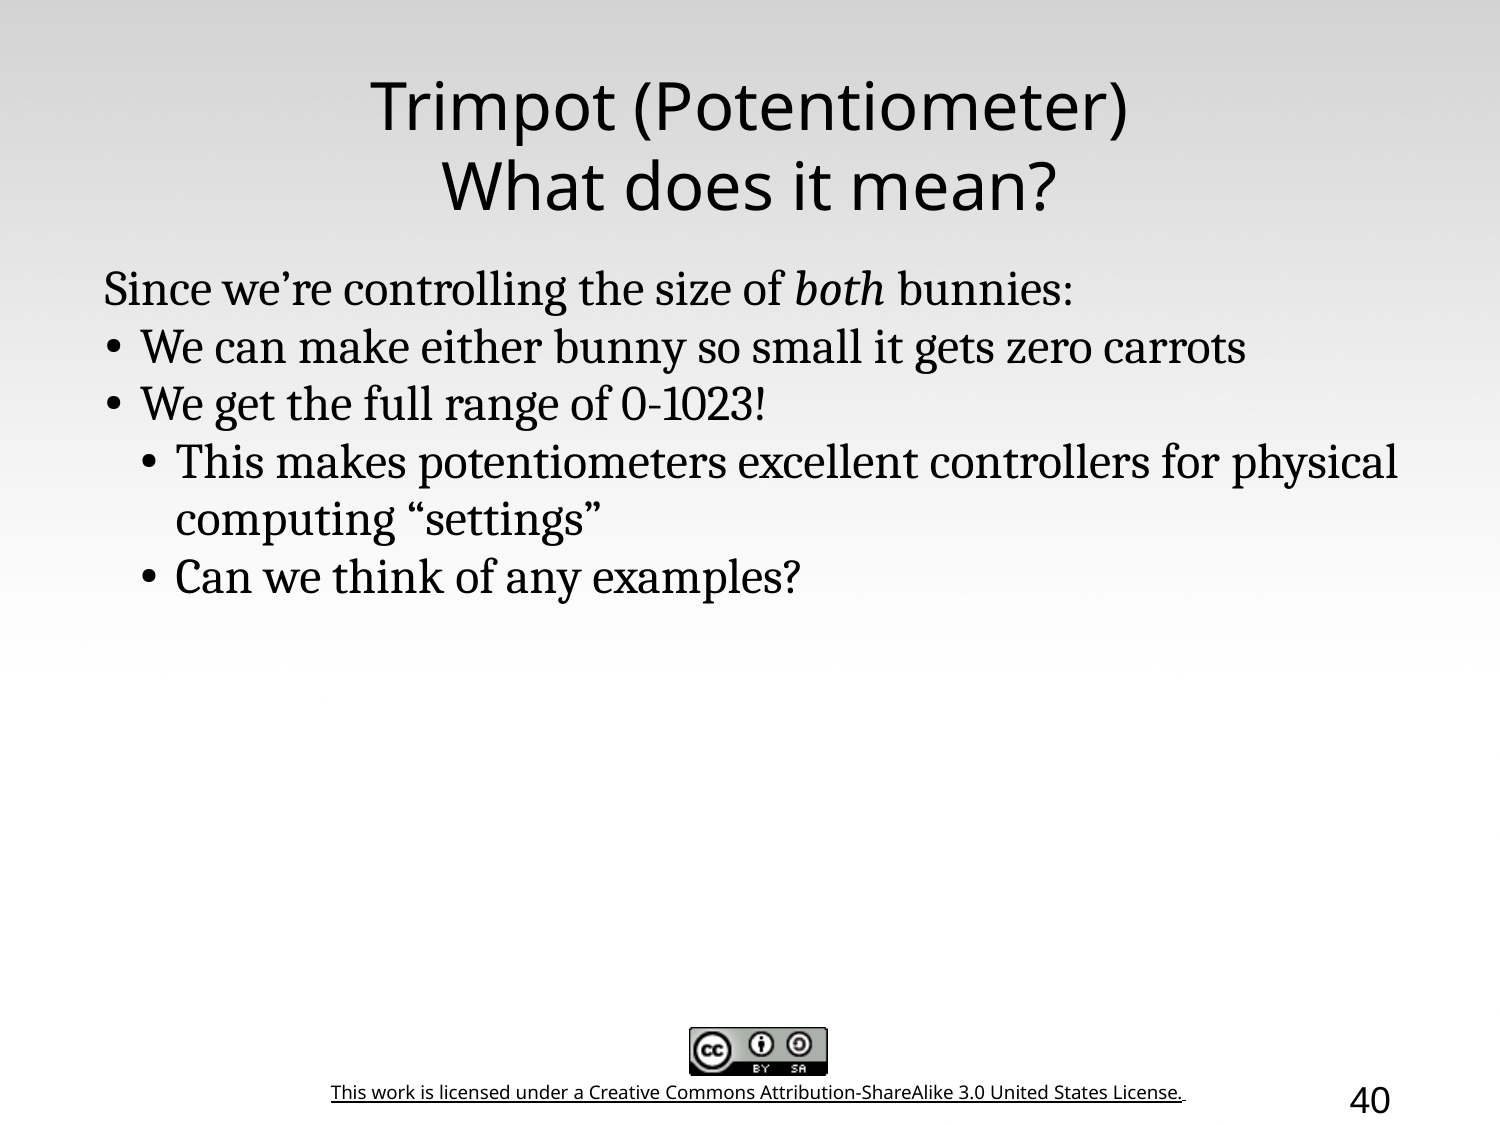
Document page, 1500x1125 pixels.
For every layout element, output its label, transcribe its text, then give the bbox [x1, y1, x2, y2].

picture [0, 0, 1500, 1125]
title Trimpot (Potentiometer) What does it mean? [112, 49, 1388, 238]
text_box Since we’re controlling the size of both bunnies: We can make either bunny so small it gets zero carrots We get the full range of 0-1023! This makes potentiometers excellent controllers for physical computing “settings” Can we think of any examples? [90, 253, 1426, 964]
